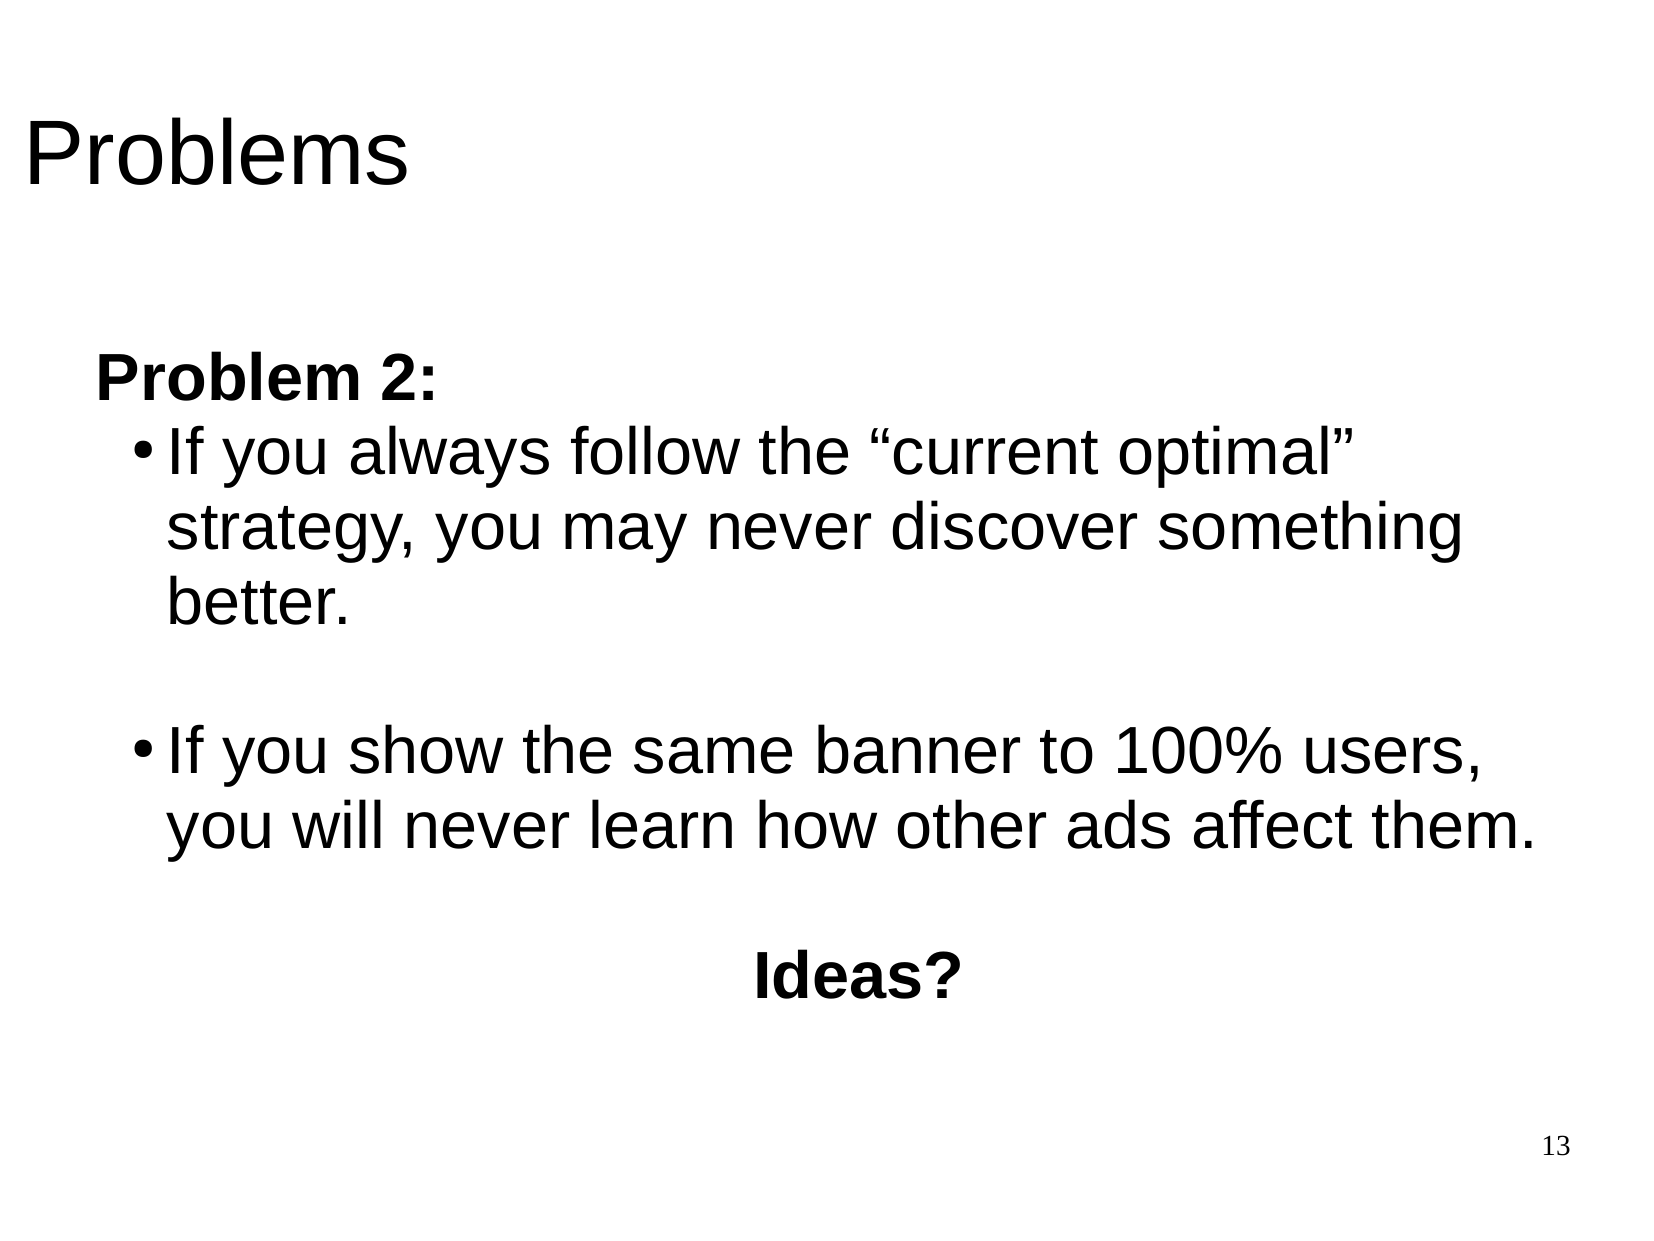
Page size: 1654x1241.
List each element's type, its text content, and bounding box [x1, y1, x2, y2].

text_box Problem 2: If you always follow the “current optimal” strategy, you may never discover something better. If you show the same banner to 100% users, you will never learn how other ads affect them. Ideas? [95, 264, 1551, 1013]
title Problems [23, 49, 1512, 257]
